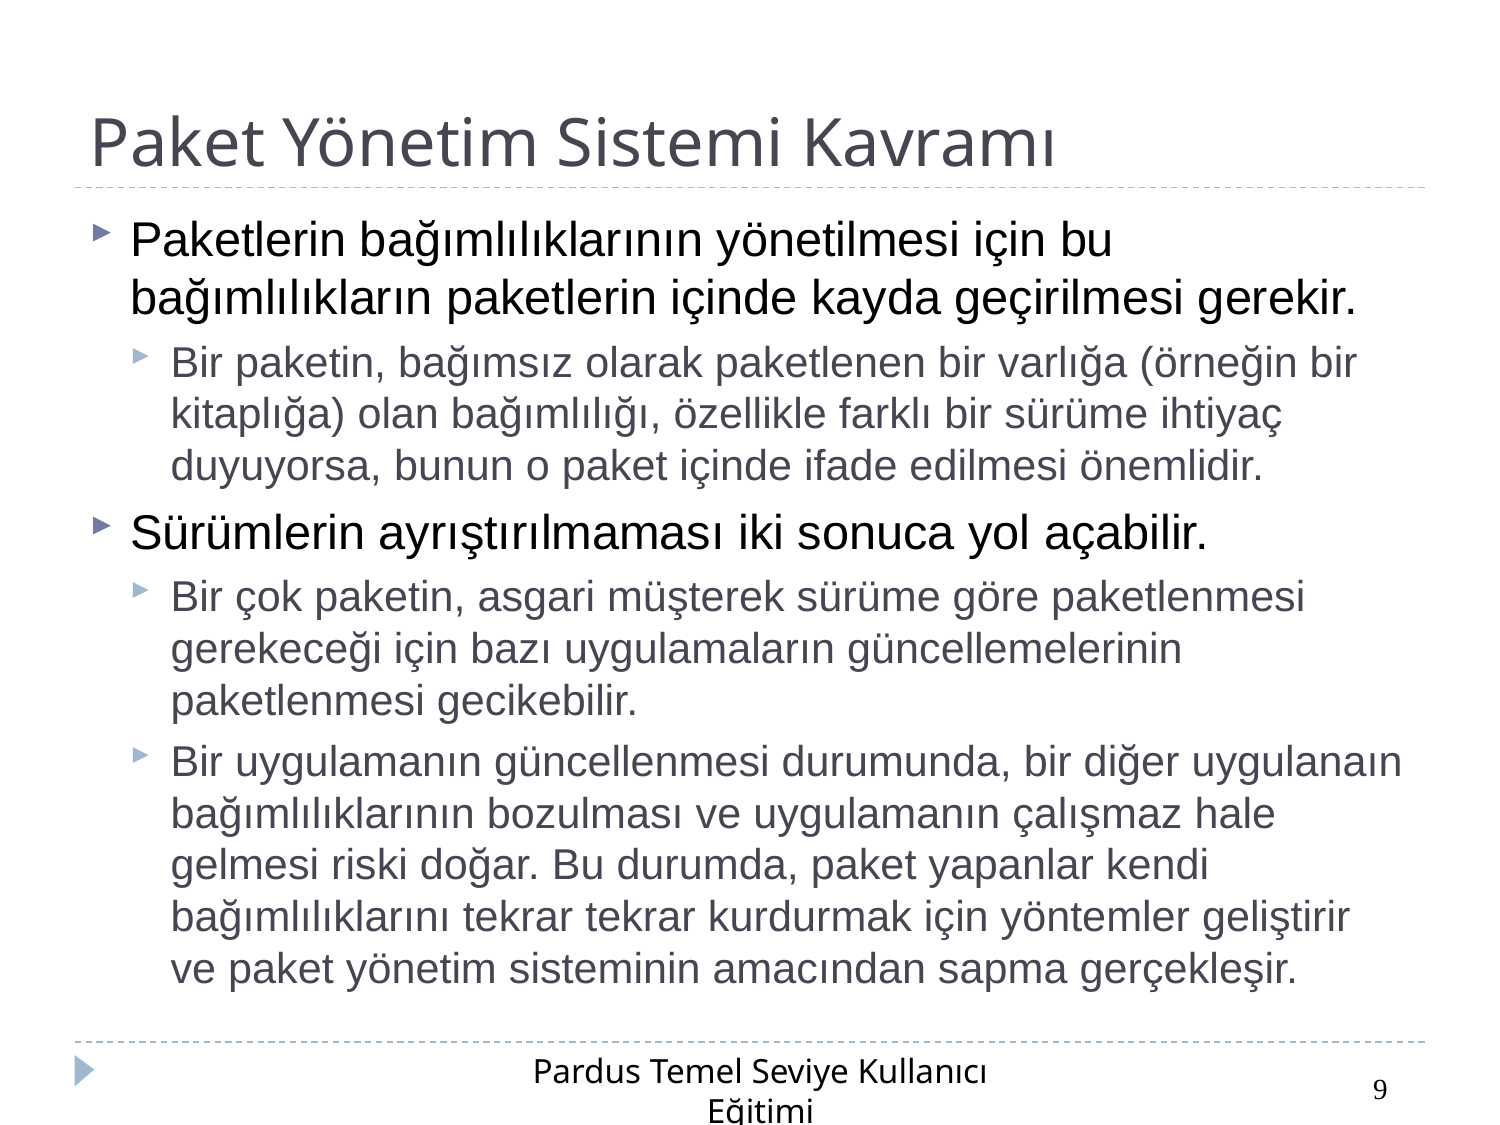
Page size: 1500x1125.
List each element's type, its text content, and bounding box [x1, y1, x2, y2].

title Paket Yönetim Sistemi Kavramı [75, 24, 1425, 188]
list Paketlerin bağımlılıklarının yönetilmesi için bu bağımlılıkların paketlerin içinde kayda geçirilmesi gerekir. Bir paketin, bağımsız olarak paketlenen bir varlığa (örneğin bir kitaplığa) olan bağımlılığı, özellikle farklı bir sürüme ihtiyaç duyuyorsa, bunun o paket içinde ifade edilmesi önemlidir. Sürümlerin ayrıştırılmaması iki sonuca yol açabilir. Bir çok paketin, asgari müşterek sürüme göre paketlenmesi gerekeceği için bazı uygulamaların güncellemelerinin paketlenmesi gecikebilir. Bir uygulamanın güncellenmesi durumunda, bir diğer uygulanaın bağımlılıklarının bozulması ve uygulamanın çalışmaz hale gelmesi riski doğar. Bu durumda, paket yapanlar kendi bağımlılıklarını tekrar tekrar kurdurmak için yöntemler geliştirir ve paket yönetim sisteminin amacından sapma gerçekleşir. [75, 200, 1425, 1010]
